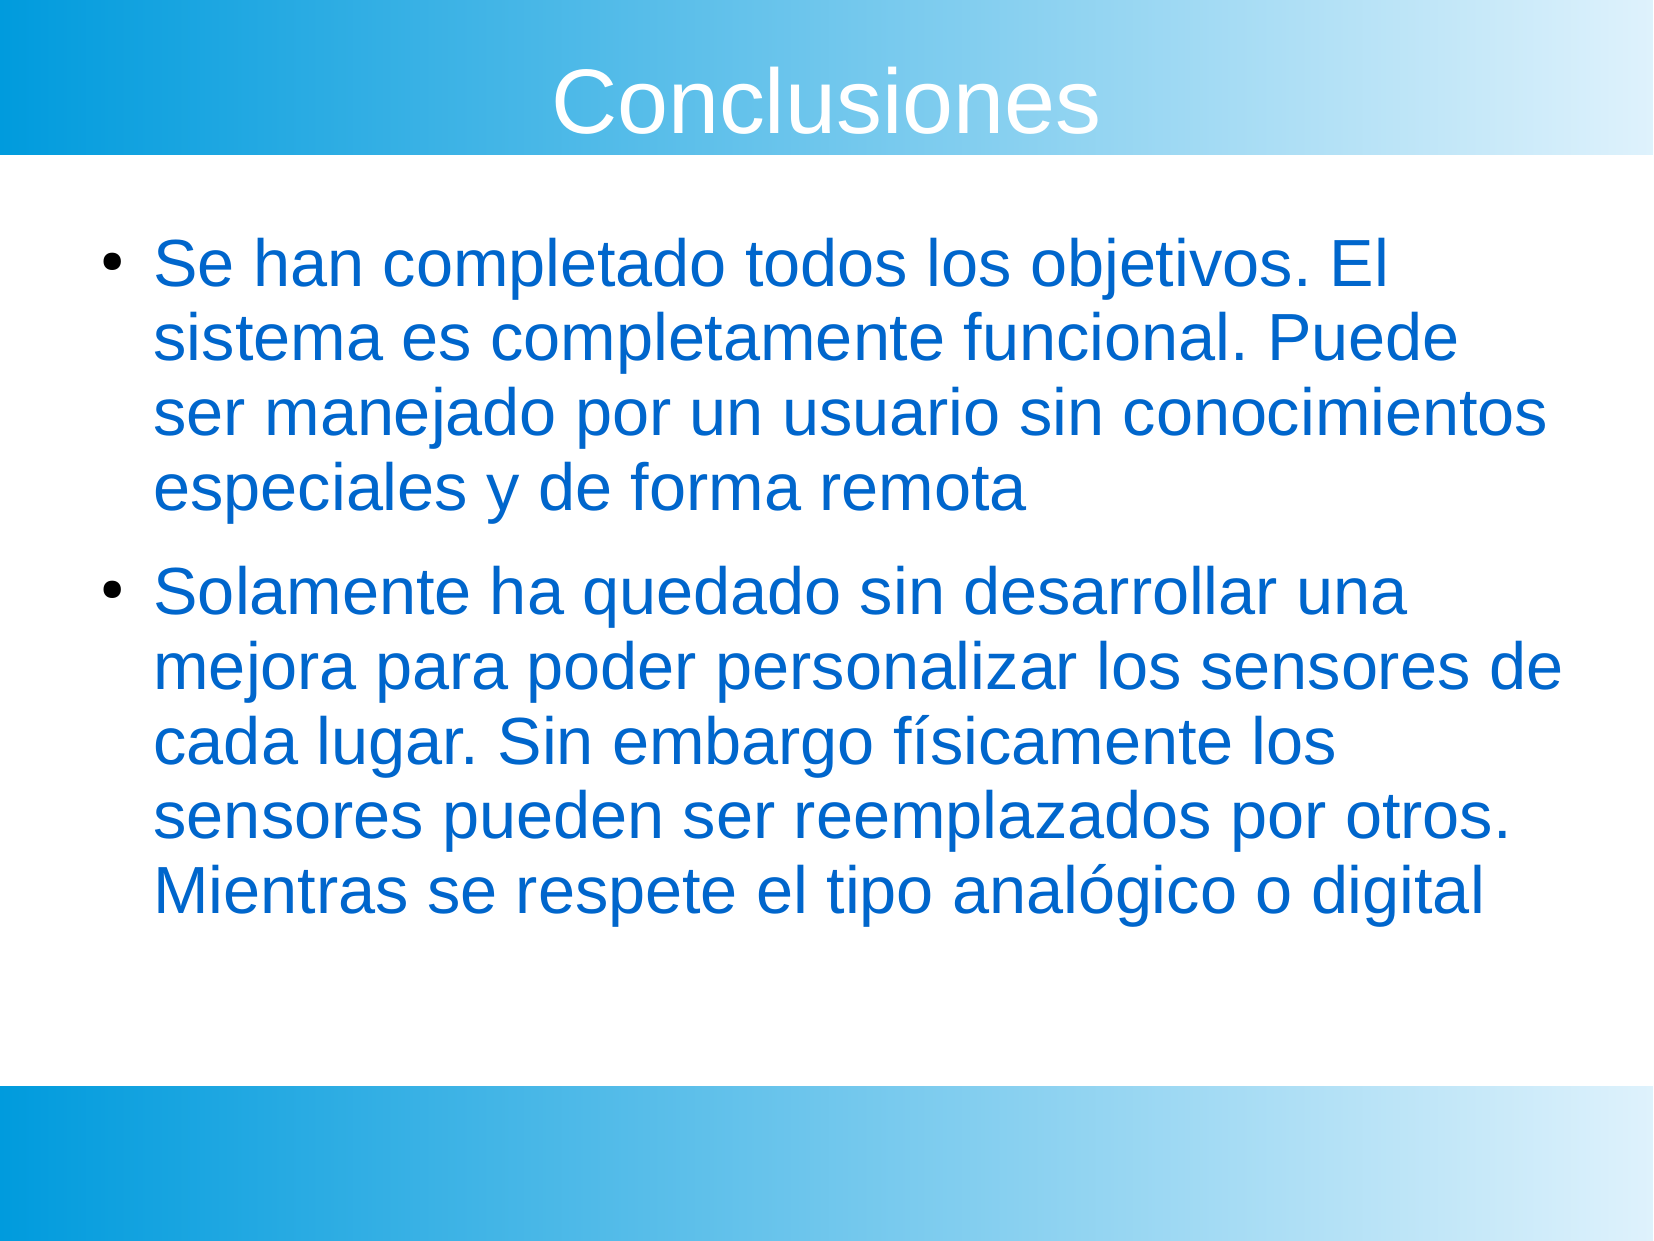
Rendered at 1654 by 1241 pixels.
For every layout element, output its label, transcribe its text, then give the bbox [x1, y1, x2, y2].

title Conclusiones [82, 49, 1571, 155]
list Se han completado todos los objetivos. El sistema es completamente funcional. Puede ser manejado por un usuario sin conocimientos especiales y de forma remota Solamente ha quedado sin desarrollar una mejora para poder personalizar los sensores de cada lugar. Sin embargo físicamente los sensores pueden ser reemplazados por otros. Mientras se respete el tipo analógico o digital [82, 225, 1571, 945]
